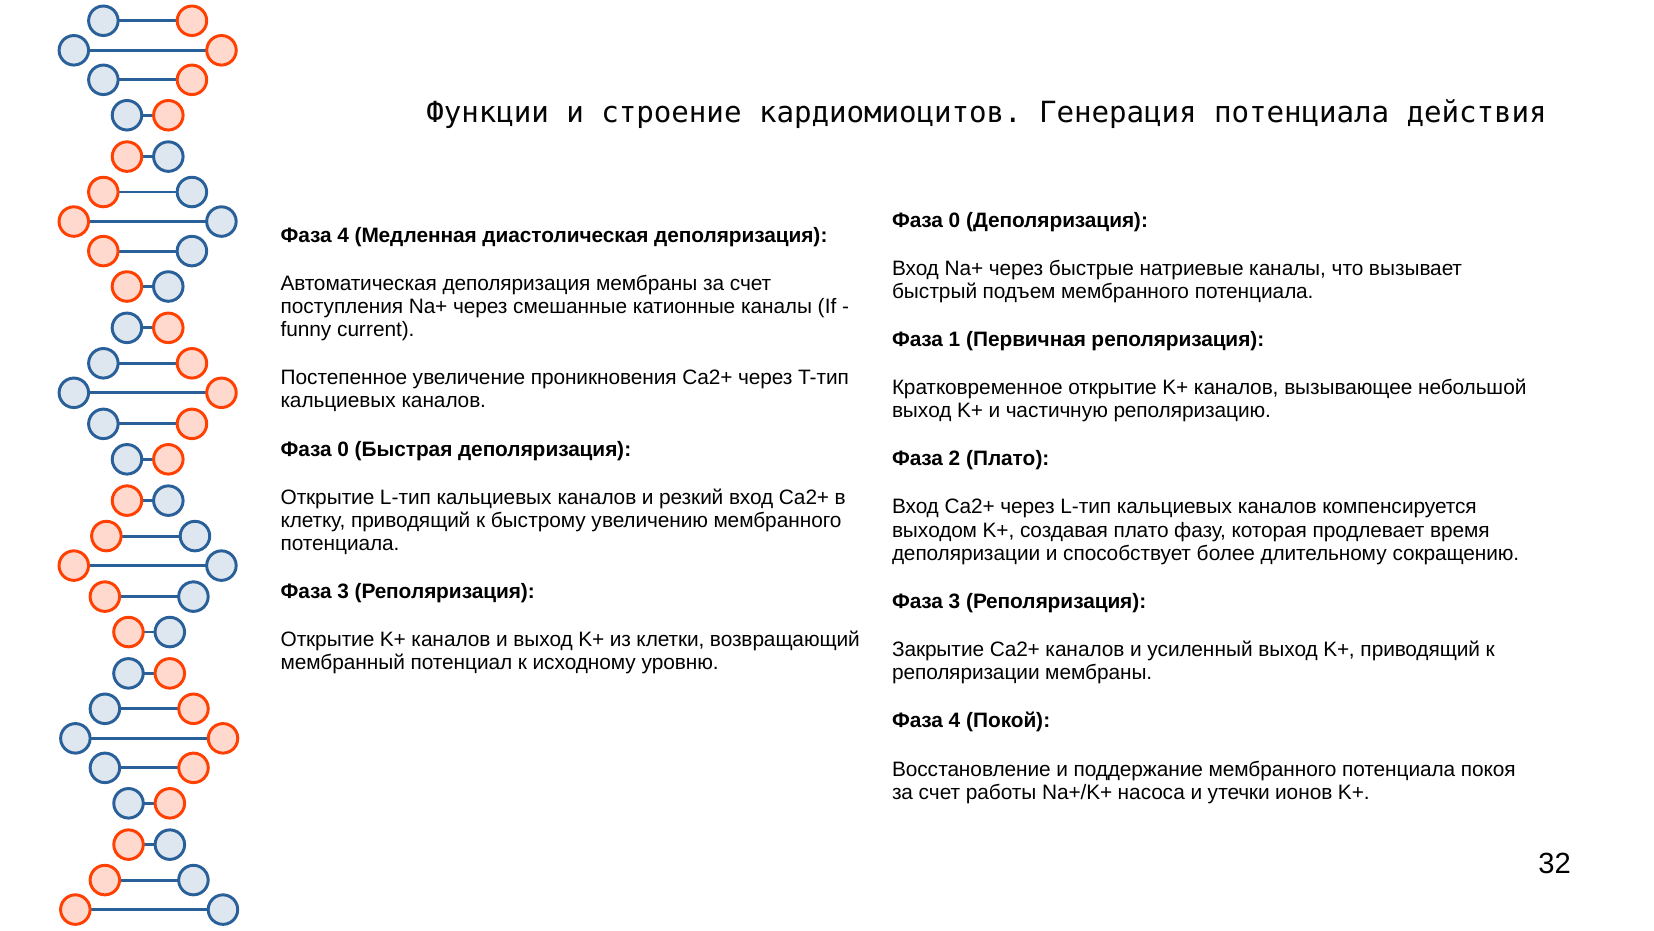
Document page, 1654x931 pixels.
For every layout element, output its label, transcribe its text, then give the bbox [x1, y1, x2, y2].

text_box Фаза 4 (Медленная диастолическая деполяризация): Автоматическая деполяризация мембраны за счет поступления Na+ через смешанные катионные каналы (If - funny current). Постепенное увеличение проникновения Ca2+ через T-тип кальциевых каналов. Фаза 0 (Быстрая деполяризация): Открытие L-тип кальциевых каналов и резкий вход Ca2+ в клетку, приводящий к быстрому увеличению мембранного потенциала. Фаза 3 (Реполяризация): Открытие K+ каналов и выход K+ из клетки, возвращающий мембранный потенциал к исходному уровню. [265, 215, 901, 691]
title Функции и строение кардиомиоцитов. Генерация потенциала действия [265, 35, 1595, 189]
text_box Фаза 0 (Деполяризация): Вход Na+ через быстрые натриевые каналы, что вызывает быстрый подъем мембранного потенциала. Фаза 1 (Первичная реполяризация): Кратковременное открытие K+ каналов, вызывающее небольшой выход K+ и частичную реполяризацию. Фаза 2 (Плато): Вход Ca2+ через L-тип кальциевых каналов компенсируется выходом K+, создавая плато фазу, которая продлевает время деполяризации и способствует более длительному сокращению. Фаза 3 (Реполяризация): Закрытие Ca2+ каналов и усиленный выход K+, приводящий к реполяризации мембраны. Фаза 4 (Покой): Восстановление и поддержание мембранного потенциала покоя за счет работы Na+/K+ насоса и утечки ионов K+. [877, 200, 1549, 685]
